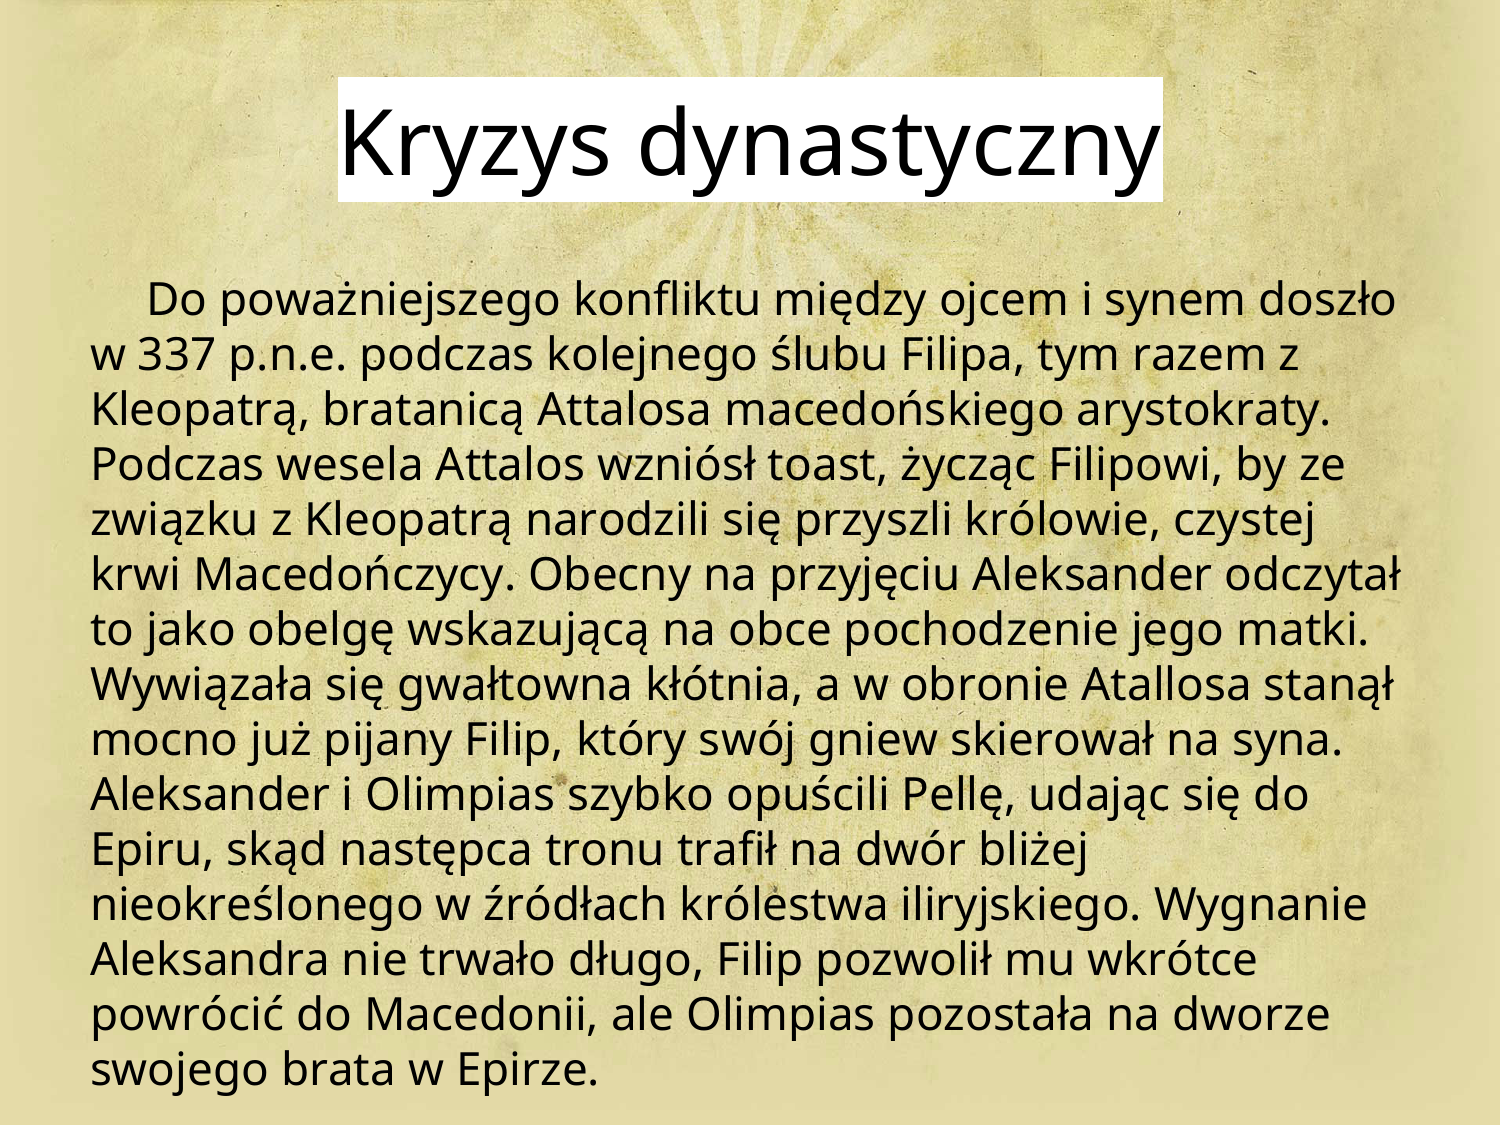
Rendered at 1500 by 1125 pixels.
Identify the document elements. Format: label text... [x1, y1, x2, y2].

picture [0, 0, 1500, 1125]
title Kryzys dynastyczny [75, 45, 1426, 233]
text_box Do poważniejszego konfliktu między ojcem i synem doszło w 337 p.n.e. podczas kolejnego ślubu Filipa, tym razem z Kleopatrą, bratanicą Attalosa macedońskiego arystokraty. Podczas wesela Attalos wzniósł toast, życząc Filipowi, by ze związku z Kleopatrą narodzili się przyszli królowie, czystej krwi Macedończycy. Obecny na przyjęciu Aleksander odczytał to jako obelgę wskazującą na obce pochodzenie jego matki. Wywiązała się gwałtowna kłótnia, a w obronie Atallosa stanął mocno już pijany Filip, który swój gniew skierował na syna. Aleksander i Olimpias szybko opuścili Pellę, udając się do Epiru, skąd następca tronu trafił na dwór bliżej nieokreślonego w źródłach królestwa iliryjskiego. Wygnanie Aleksandra nie trwało długo, Filip pozwolił mu wkrótce powrócić do Macedonii, ale Olimpias pozostała na dworze swojego brata w Epirze. [75, 262, 1426, 1005]
